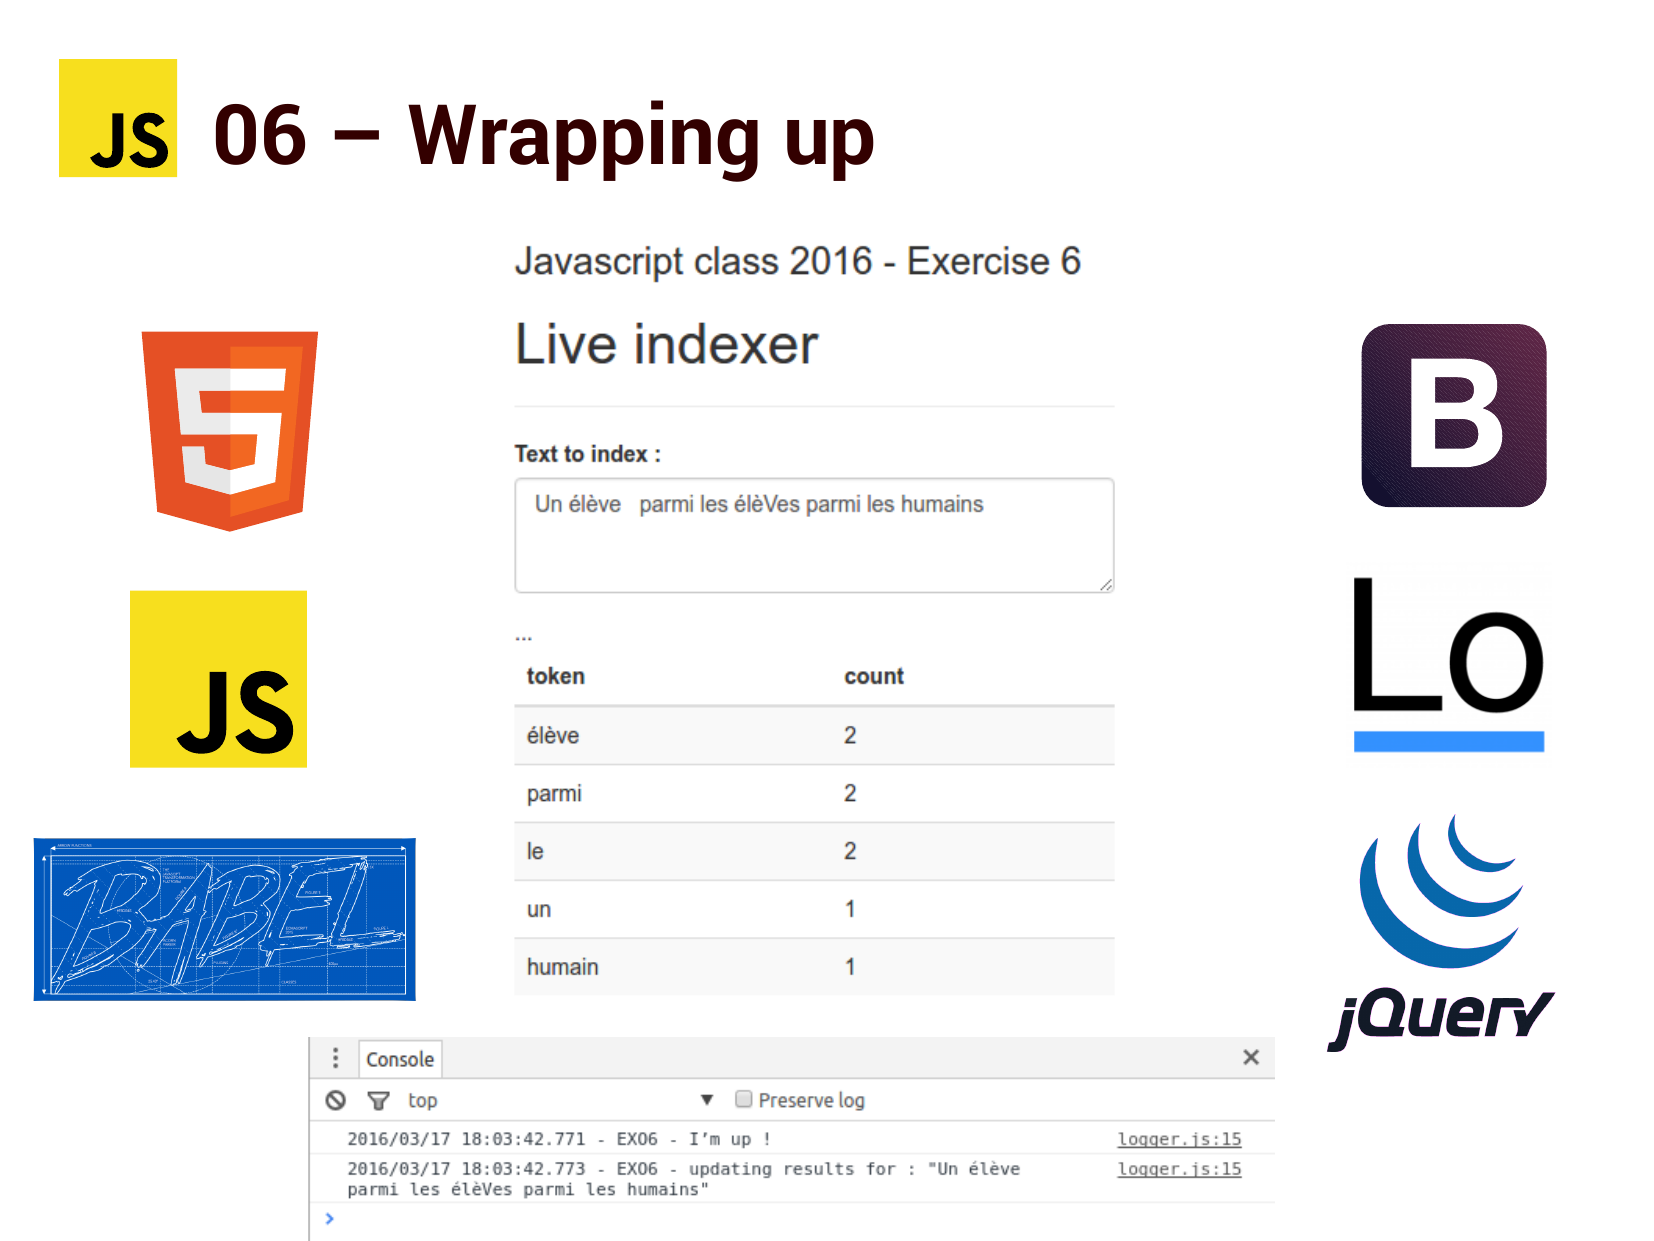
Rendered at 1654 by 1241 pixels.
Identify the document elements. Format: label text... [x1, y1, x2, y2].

picture [496, 212, 1140, 1033]
picture [140, 330, 319, 533]
picture [307, 1037, 1275, 1241]
picture [1322, 814, 1560, 1052]
title 06 – Wrapping up [194, 72, 1559, 201]
picture [0, 838, 449, 1001]
picture [129, 590, 308, 768]
picture [1361, 323, 1548, 508]
picture [1346, 562, 1552, 768]
